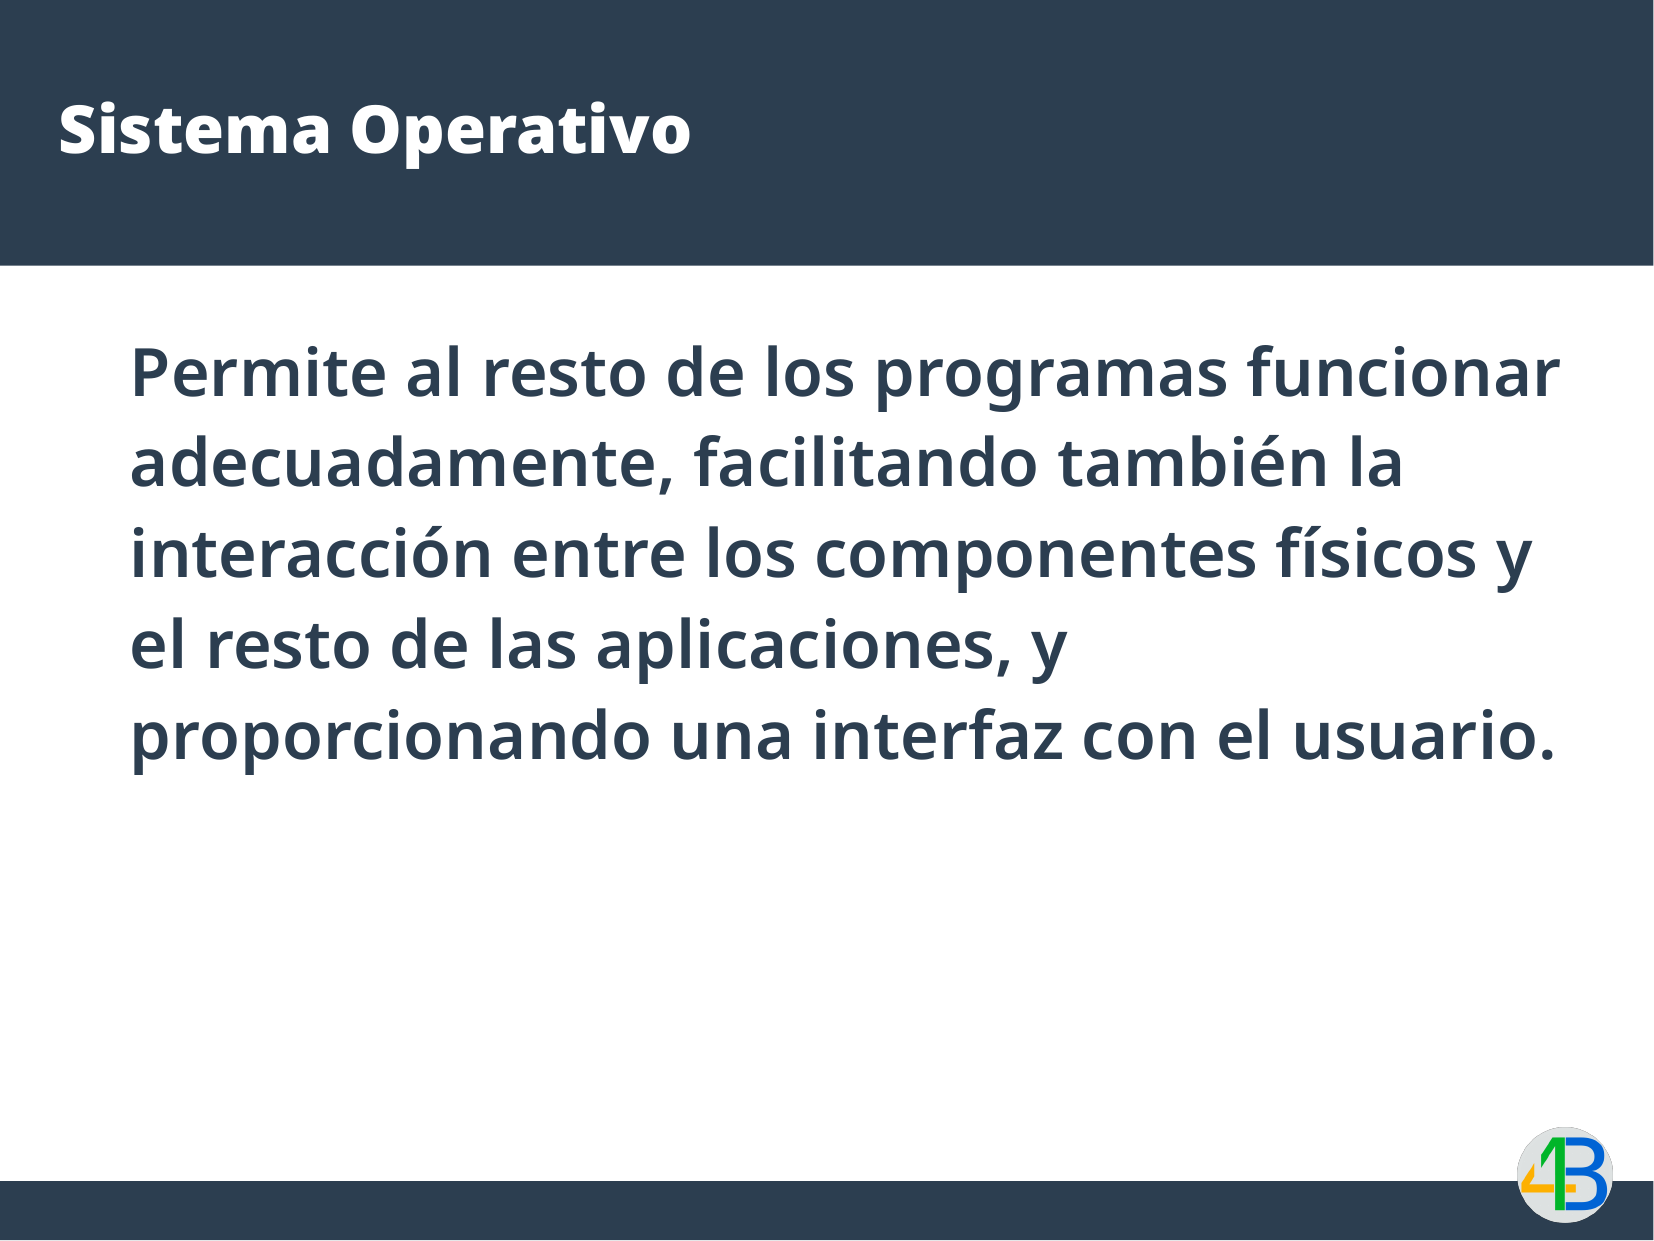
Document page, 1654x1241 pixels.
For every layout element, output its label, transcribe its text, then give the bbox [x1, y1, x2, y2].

picture [1517, 1127, 1613, 1223]
list Permite al resto de los programas funcionar adecuadamente, facilitando también la interacción entre los componentes físicos y el resto de las aplicaciones, y proporcionando una interfaz con el usuario. [59, 324, 1595, 1152]
title Sistema Operativo [59, 49, 1595, 207]
